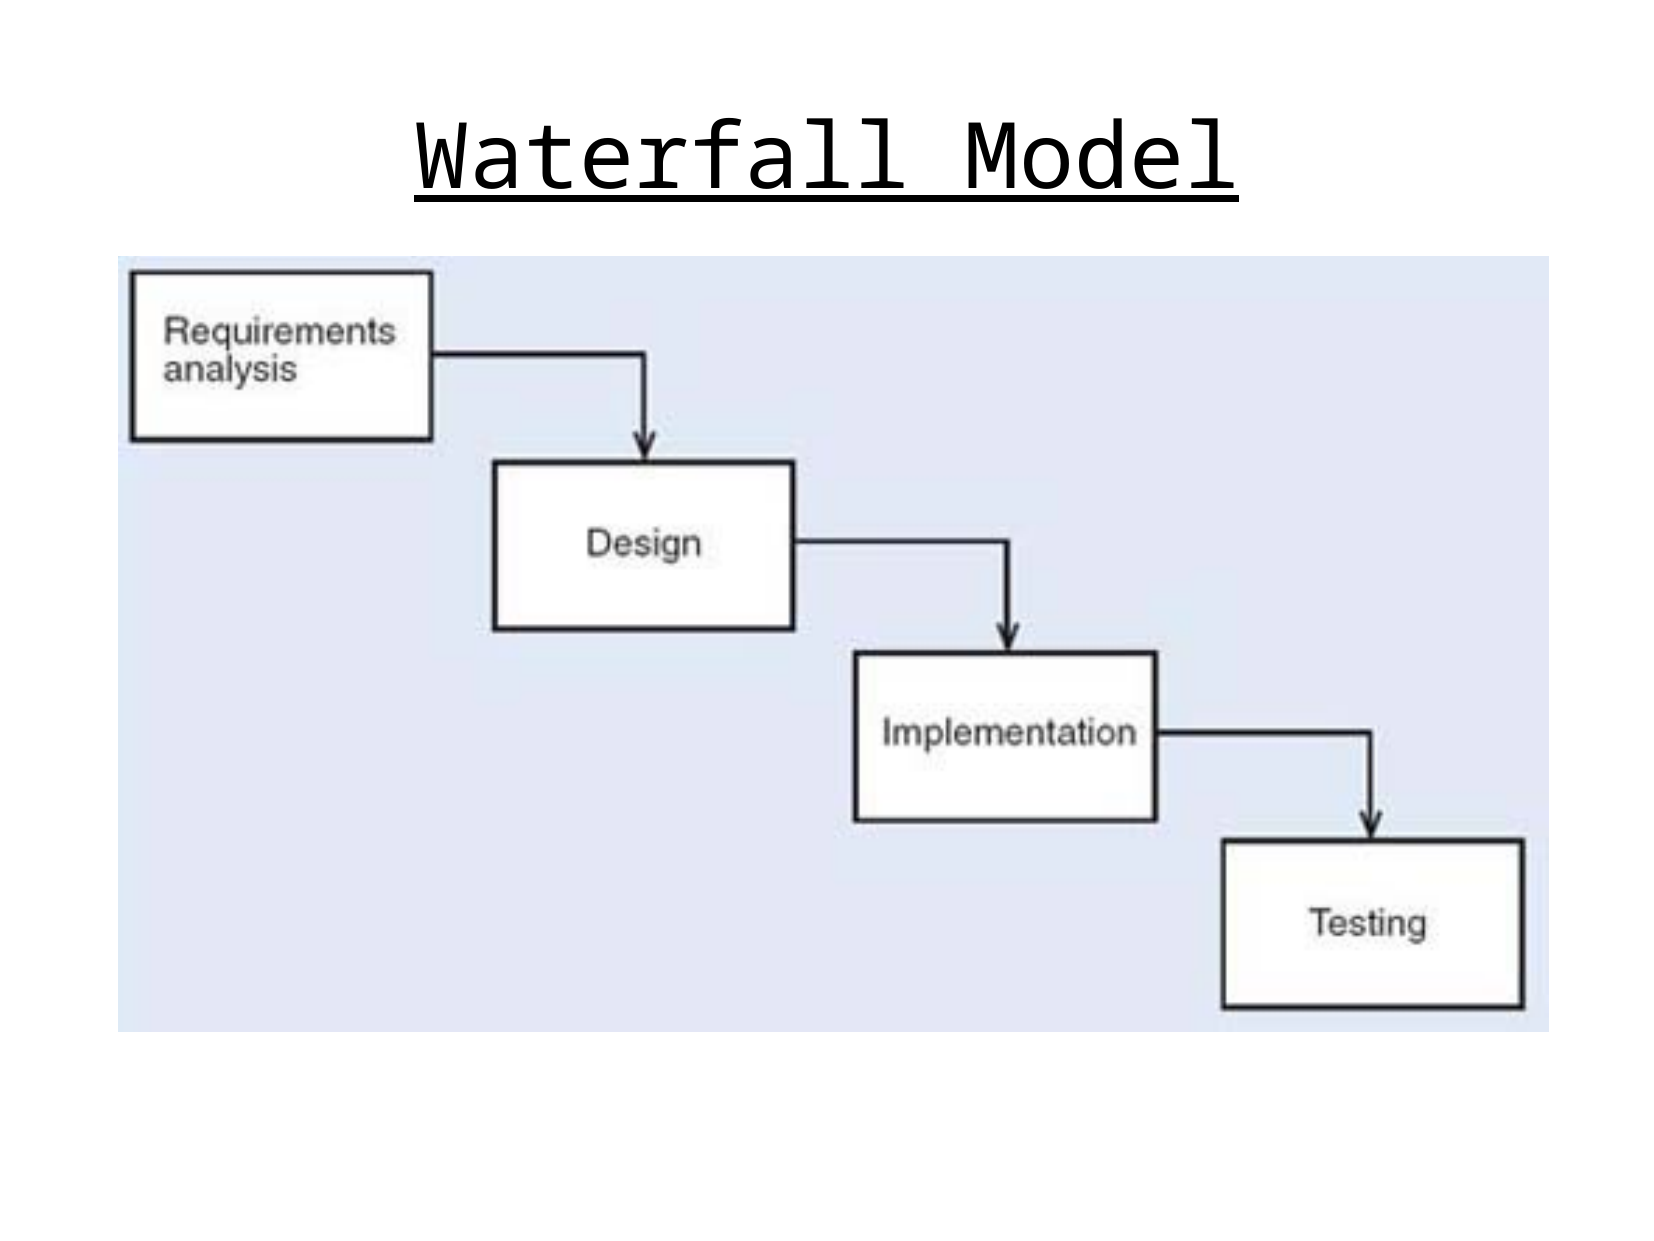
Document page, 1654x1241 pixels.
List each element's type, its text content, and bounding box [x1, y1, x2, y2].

picture [118, 256, 1549, 1032]
title Waterfall Model [82, 49, 1571, 257]
